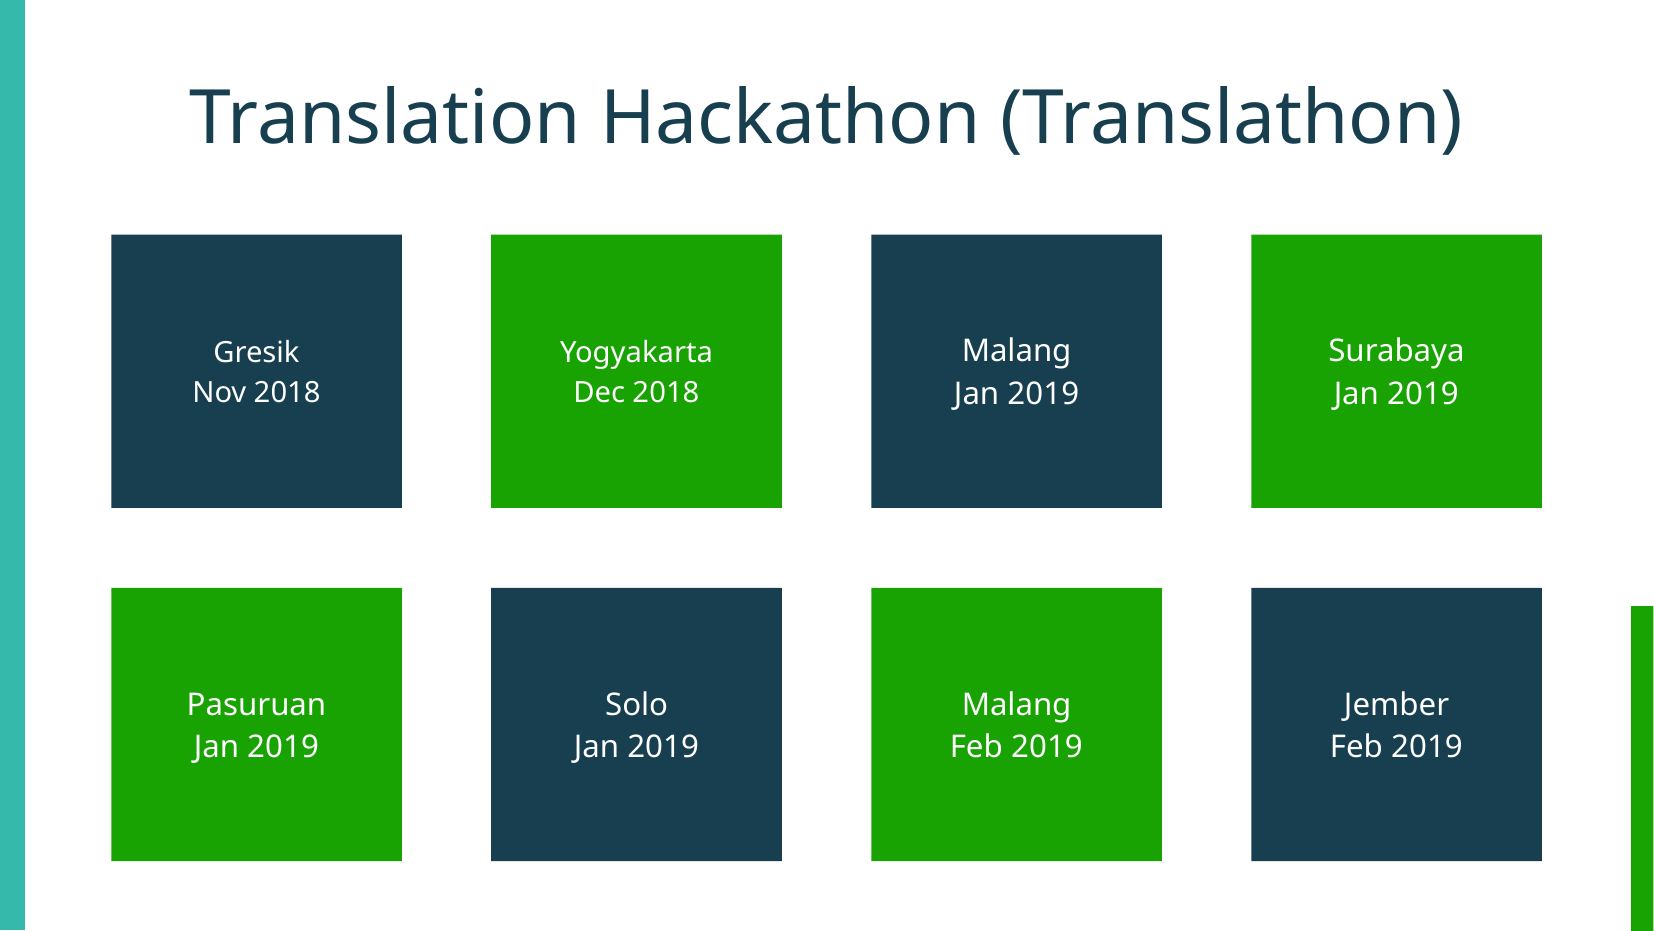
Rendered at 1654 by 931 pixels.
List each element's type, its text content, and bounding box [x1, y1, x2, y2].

title Translation Hackathon (Translathon) [82, 37, 1571, 193]
text_box Surabaya Jan 2019 [1251, 234, 1542, 508]
text_box Yogyakarta Dec 2018 [491, 234, 782, 508]
text_box Solo Jan 2019 [491, 587, 782, 862]
text_box Pasuruan Jan 2019 [111, 587, 402, 862]
text_box Malang Jan 2019 [871, 234, 1162, 508]
text_box Malang Feb 2019 [871, 587, 1162, 862]
text_box Gresik Nov 2018 [111, 234, 402, 508]
text_box Jember Feb 2019 [1251, 587, 1542, 862]
